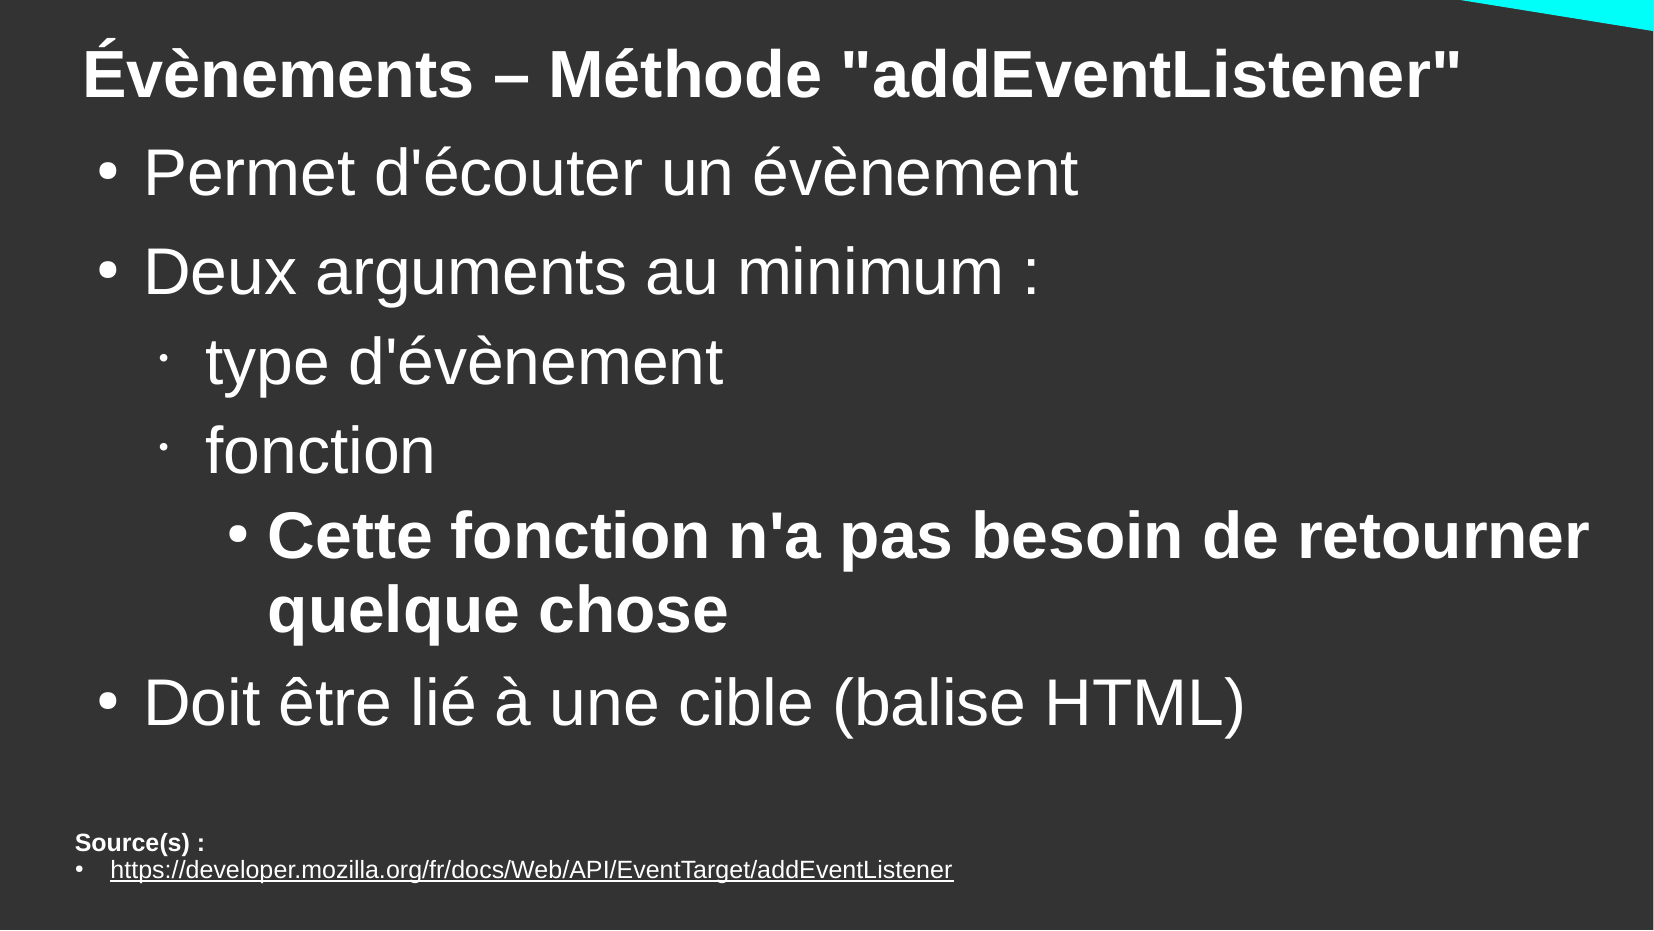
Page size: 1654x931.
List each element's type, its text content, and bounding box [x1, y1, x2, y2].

text_box Source(s) : https://developer.mozilla.org/fr/docs/Web/API/EventTarget/addEventListener [60, 820, 1583, 892]
title Évènements – Méthode "addEventListener" [82, 37, 1571, 114]
text_box [1460, 0, 1654, 32]
list Permet d'écouter un évènement Deux arguments au minimum : type d'évènement fonction Cette fonction n'a pas besoin de retourner quelque chose Doit être lié à une cible (balise HTML) [80, 135, 1620, 745]
